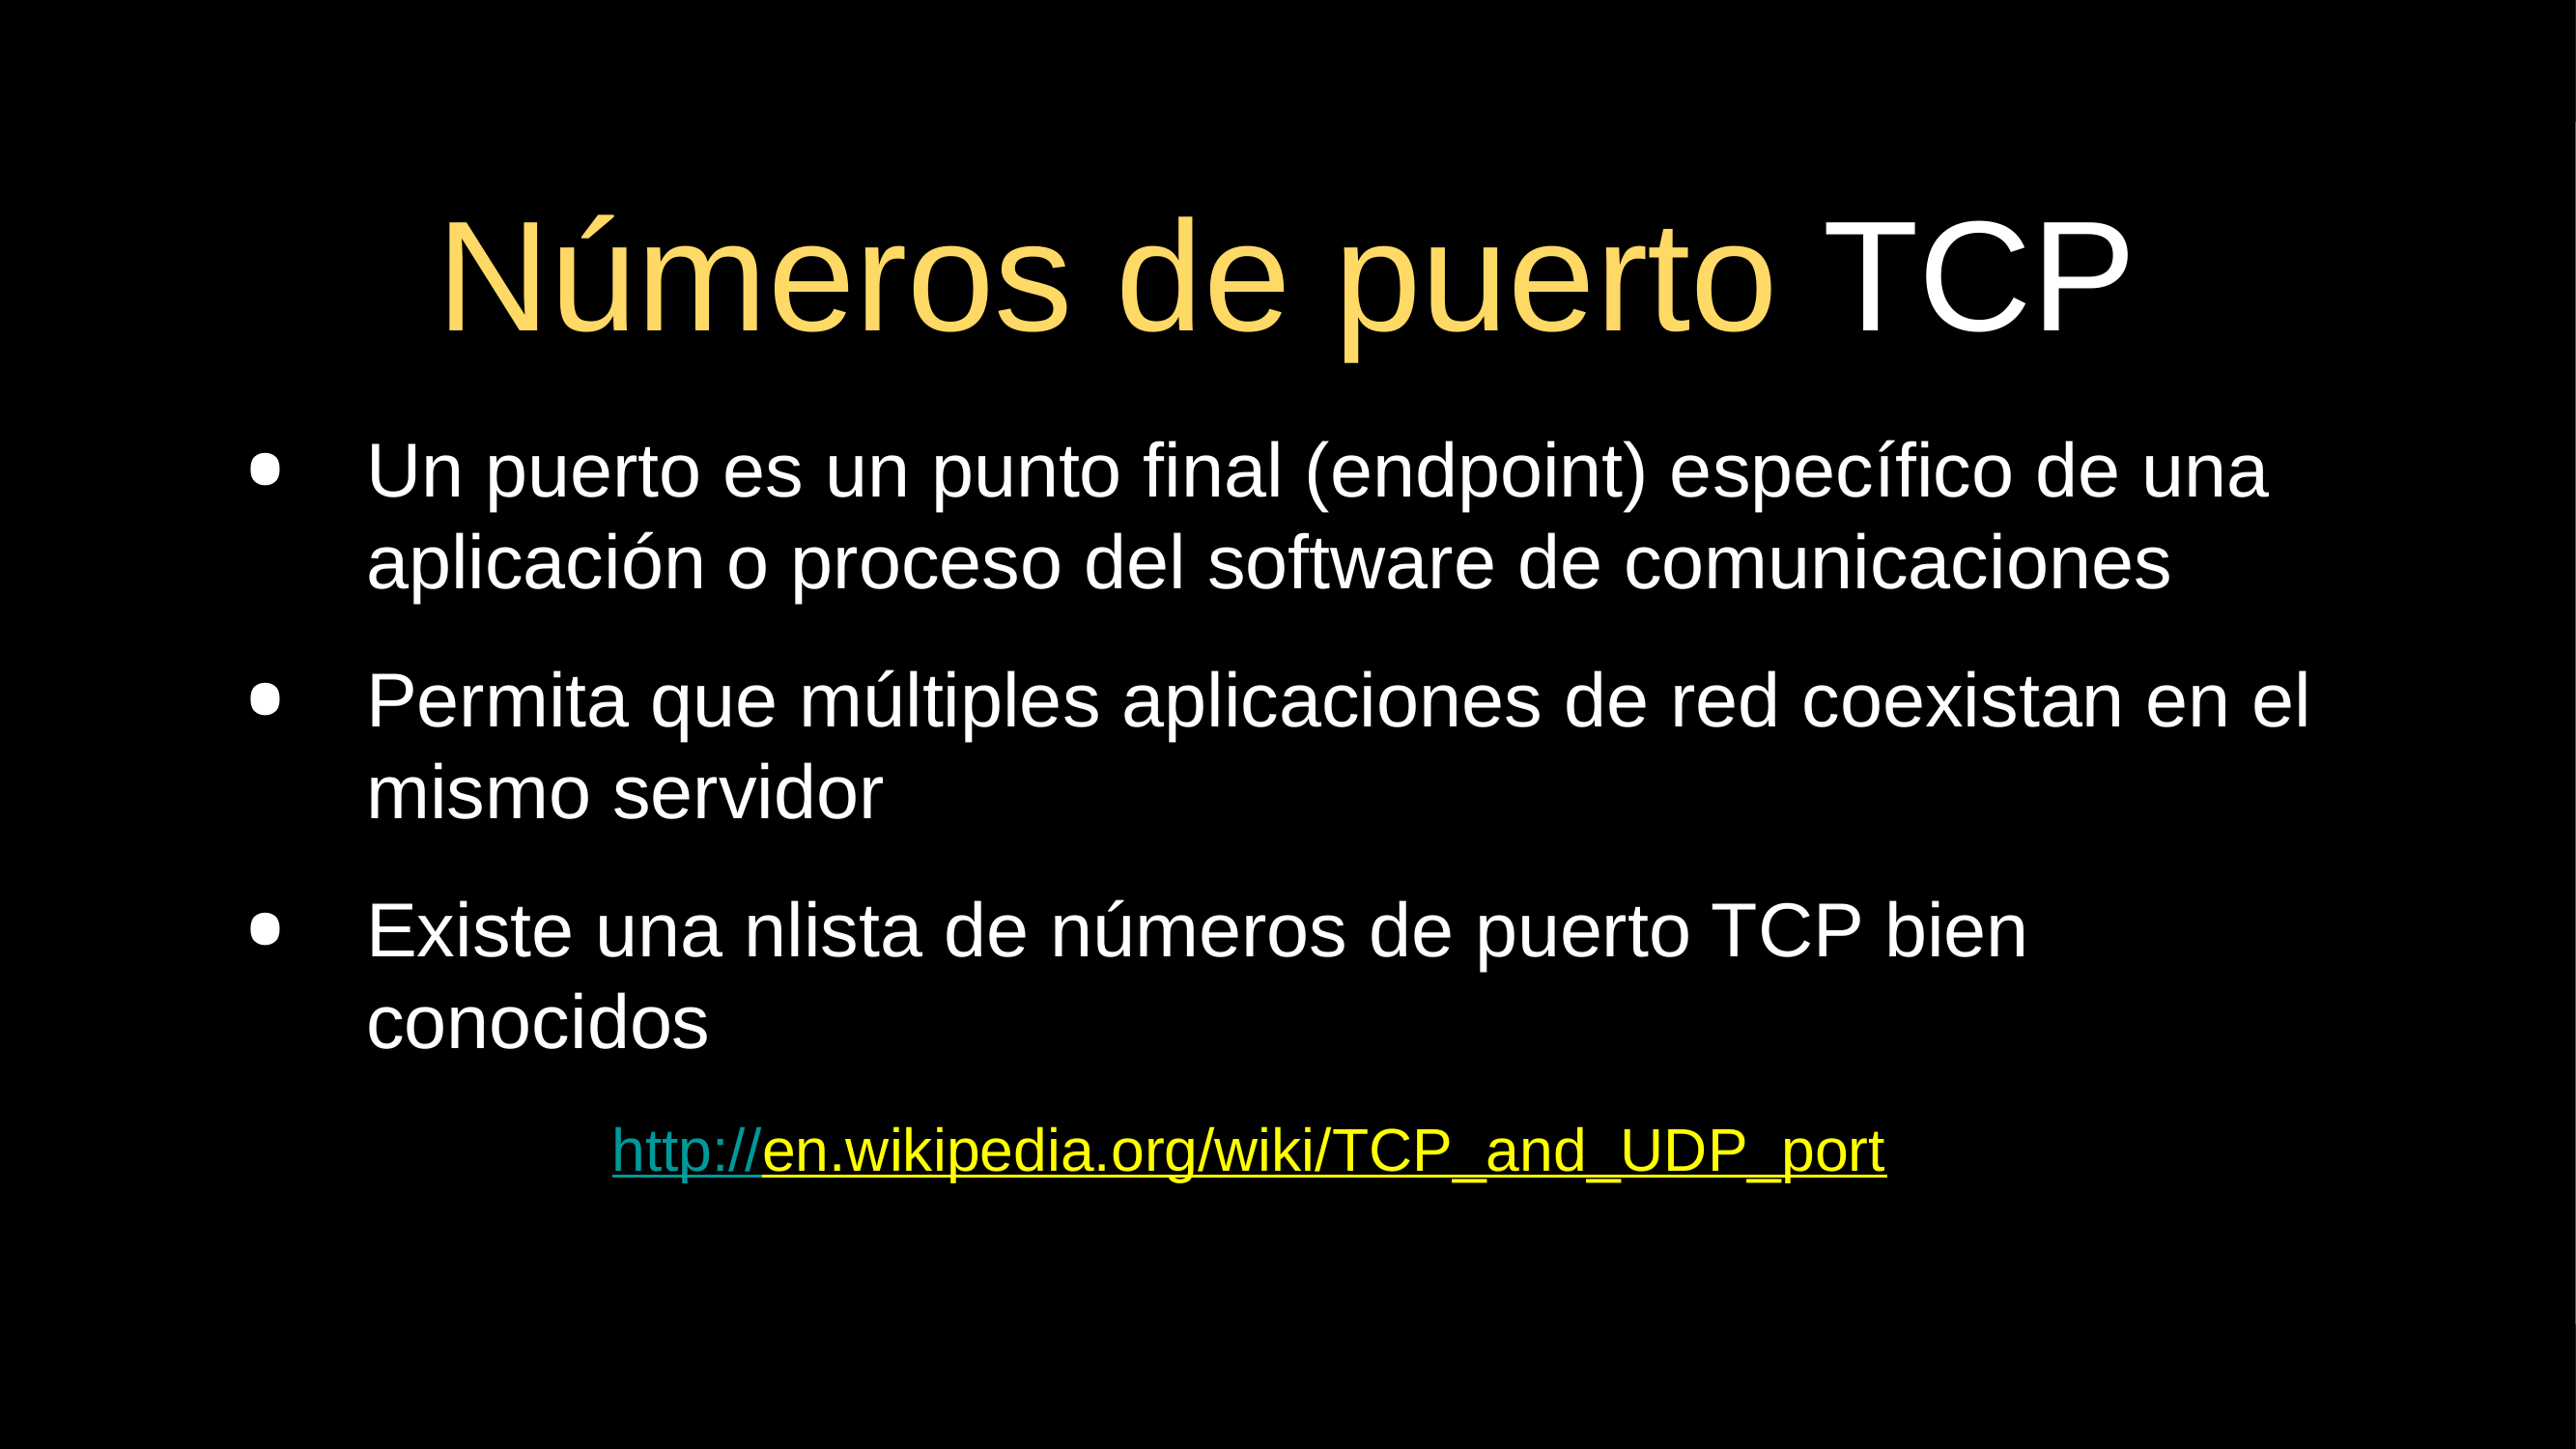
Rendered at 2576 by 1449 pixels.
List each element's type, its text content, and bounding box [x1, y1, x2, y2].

text_box http://en.wikipedia.org/wiki/TCP_and_UDP_port [376, 1097, 2104, 1197]
list Un puerto es un punto final (endpoint) específico de una aplicación o proceso del software de comunicaciones Permita que múltiples aplicaciones de red coexistan en el mismo servidor Existe una nlista de números de puerto TCP bien conocidos [183, 412, 2391, 1066]
title Números de puerto TCP [183, 133, 2391, 403]
